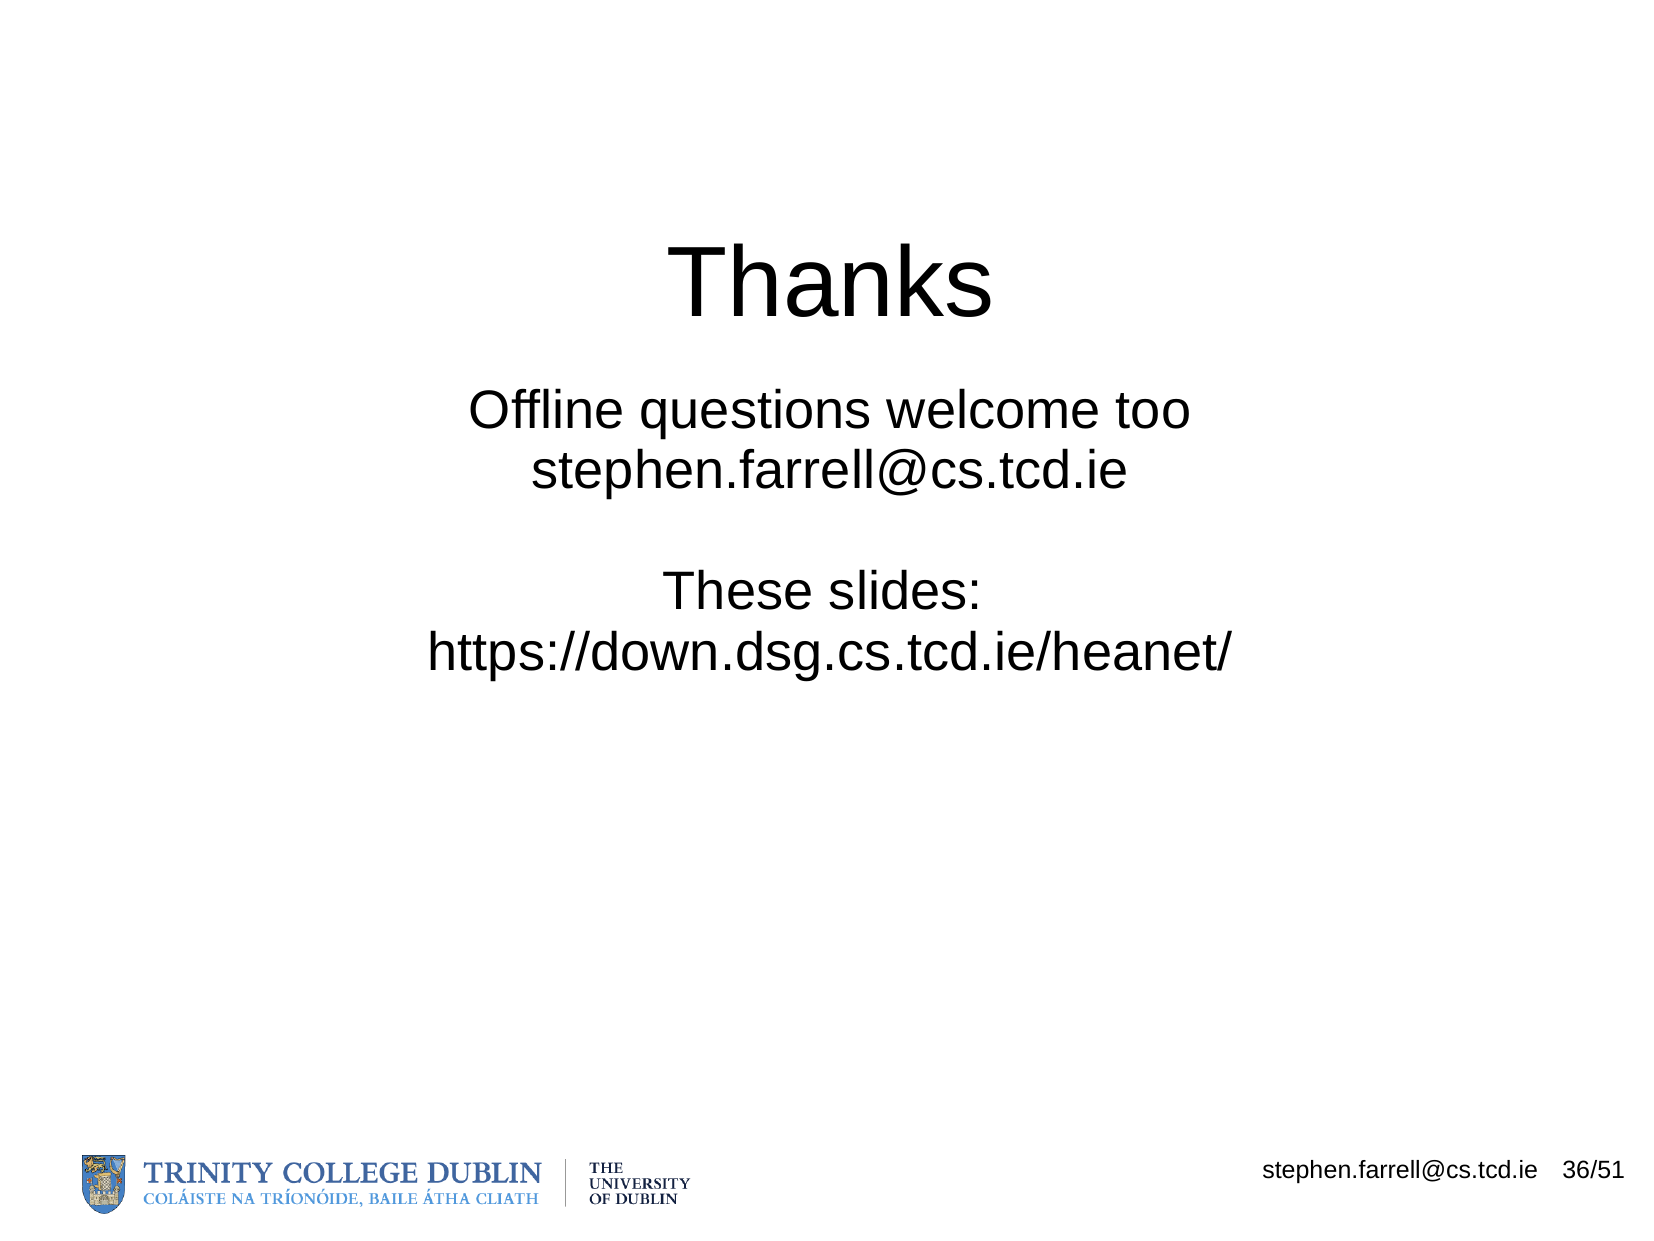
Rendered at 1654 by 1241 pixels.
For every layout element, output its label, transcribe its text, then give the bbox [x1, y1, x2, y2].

picture [82, 1155, 694, 1214]
text_box Thanks Offline questions welcome too stephen.farrell@cs.tcd.ie These slides: https://down.dsg.cs.tcd.ie/heanet/ [234, 218, 1427, 950]
